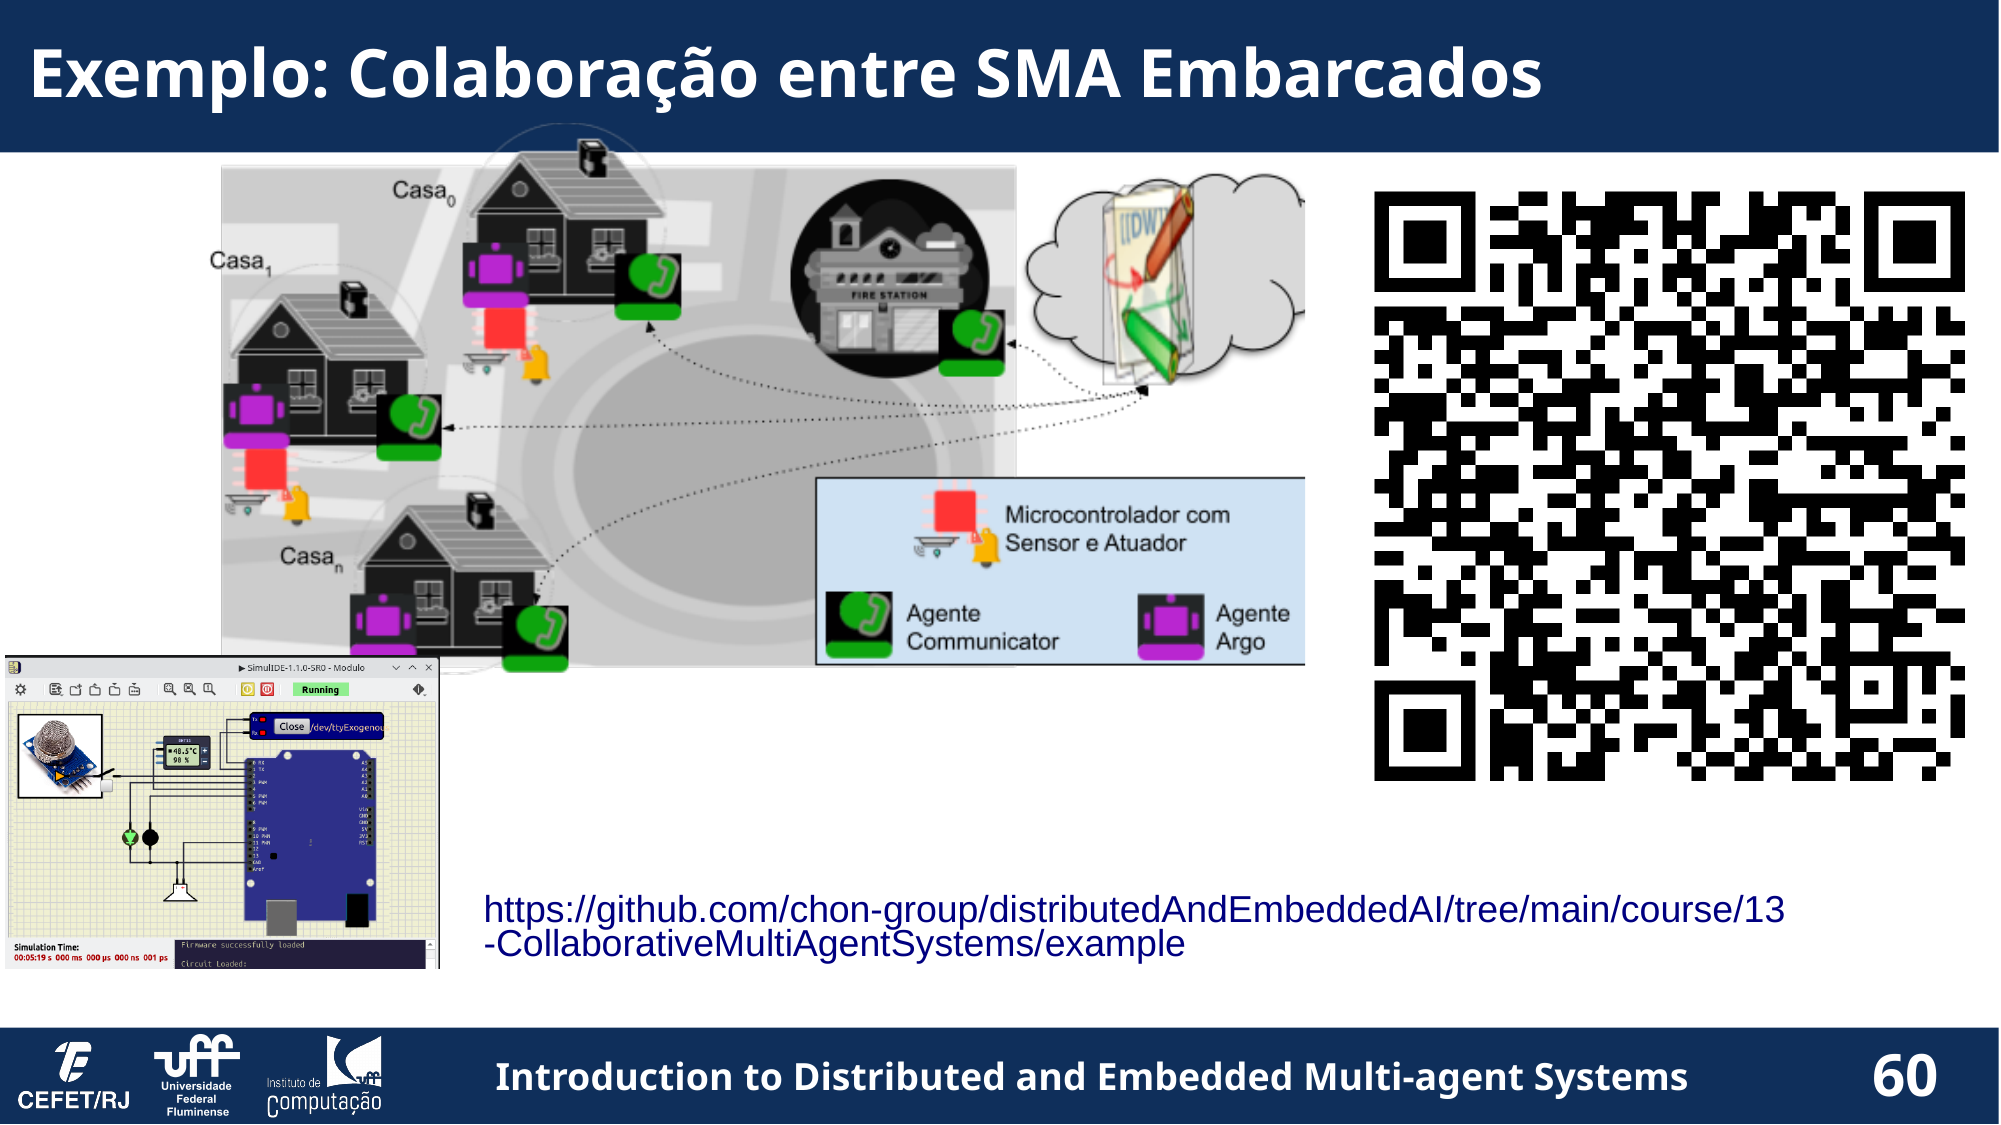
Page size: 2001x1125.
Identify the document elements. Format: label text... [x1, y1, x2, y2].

picture [1360, 177, 1979, 795]
text_box Exemplo: Colaboração entre SMA Embarcados [13, 23, 1987, 119]
text_box https://github.com/chon-group/distributedAndEmbeddedAI/tree/main/course/13-CollaborativeMultiAgentSystems/example [468, 881, 1802, 981]
picture [153, 1033, 241, 1121]
picture [18, 1021, 129, 1125]
picture [5, 118, 1306, 969]
picture [265, 1033, 383, 1118]
